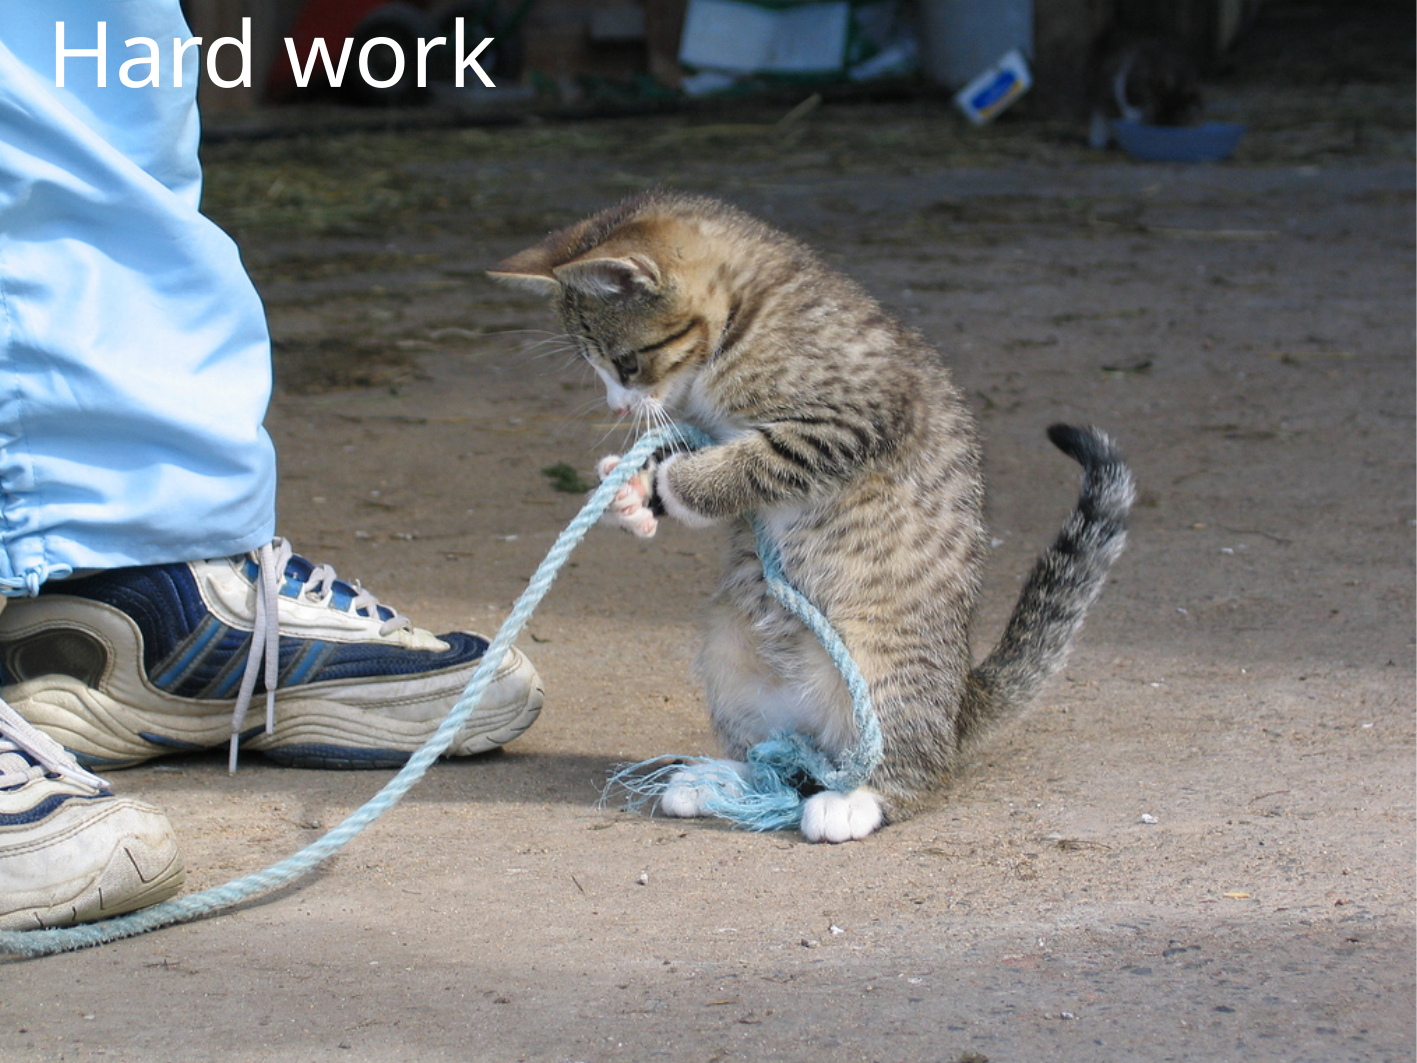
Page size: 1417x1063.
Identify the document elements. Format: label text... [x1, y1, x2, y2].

picture [0, 0, 1417, 1063]
text_box Hard work [0, 0, 546, 117]
